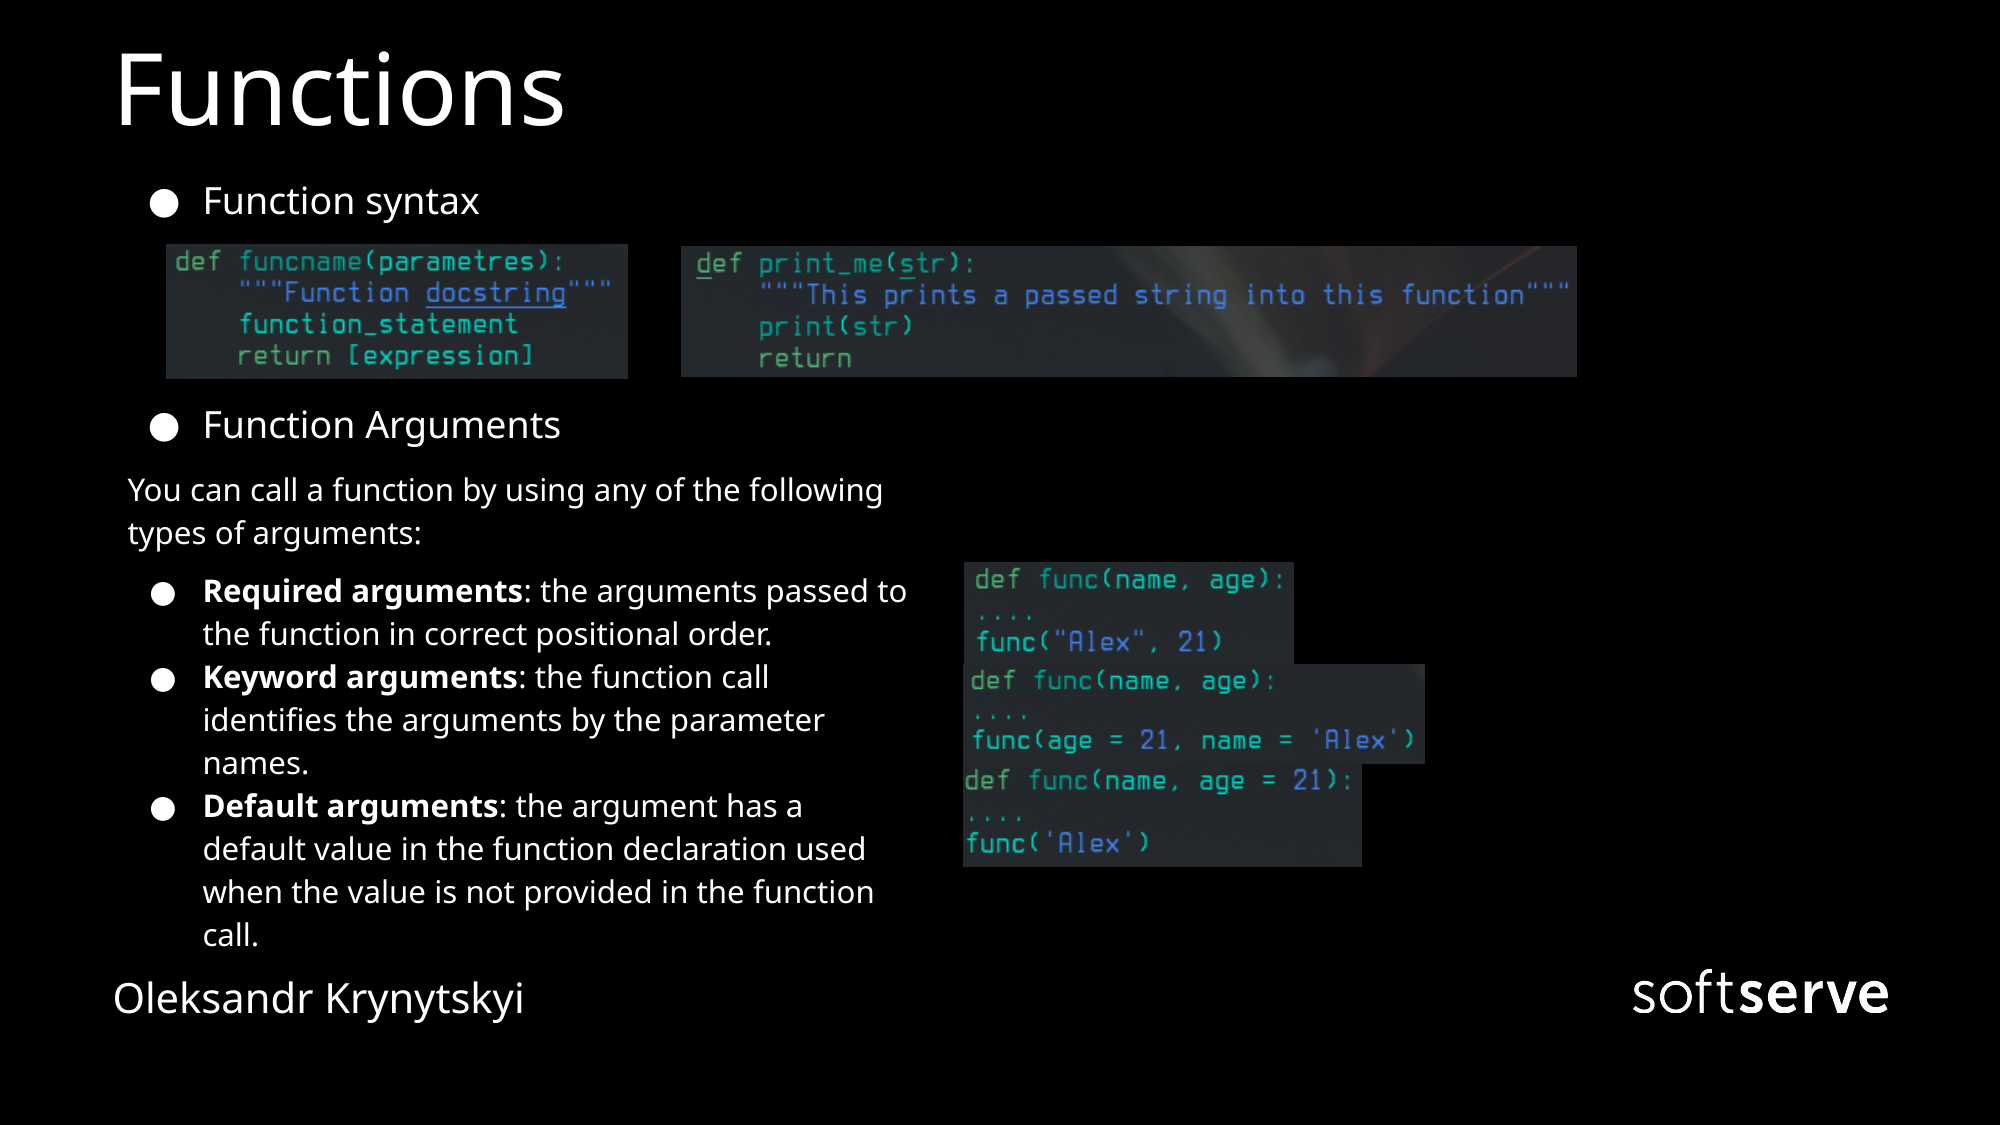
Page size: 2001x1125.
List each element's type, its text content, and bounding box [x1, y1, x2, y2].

picture [1633, 968, 1888, 1013]
picture [963, 562, 1425, 867]
text_box You can call a function by using any of the following types of arguments: Required arguments: the arguments passed to the function in correct positional order. Keyword arguments: the function call identifies the arguments by the parameter names. Default arguments: the argument has a default value in the function declaration used when the value is not provided in the function call. [112, 449, 966, 953]
picture [166, 244, 628, 378]
title Functions [112, 33, 1888, 154]
text_box Function syntax [112, 154, 1888, 245]
text_box Function Arguments [112, 378, 1888, 469]
picture [681, 246, 1577, 377]
list Oleksandr Krynytskyi [112, 970, 682, 1019]
